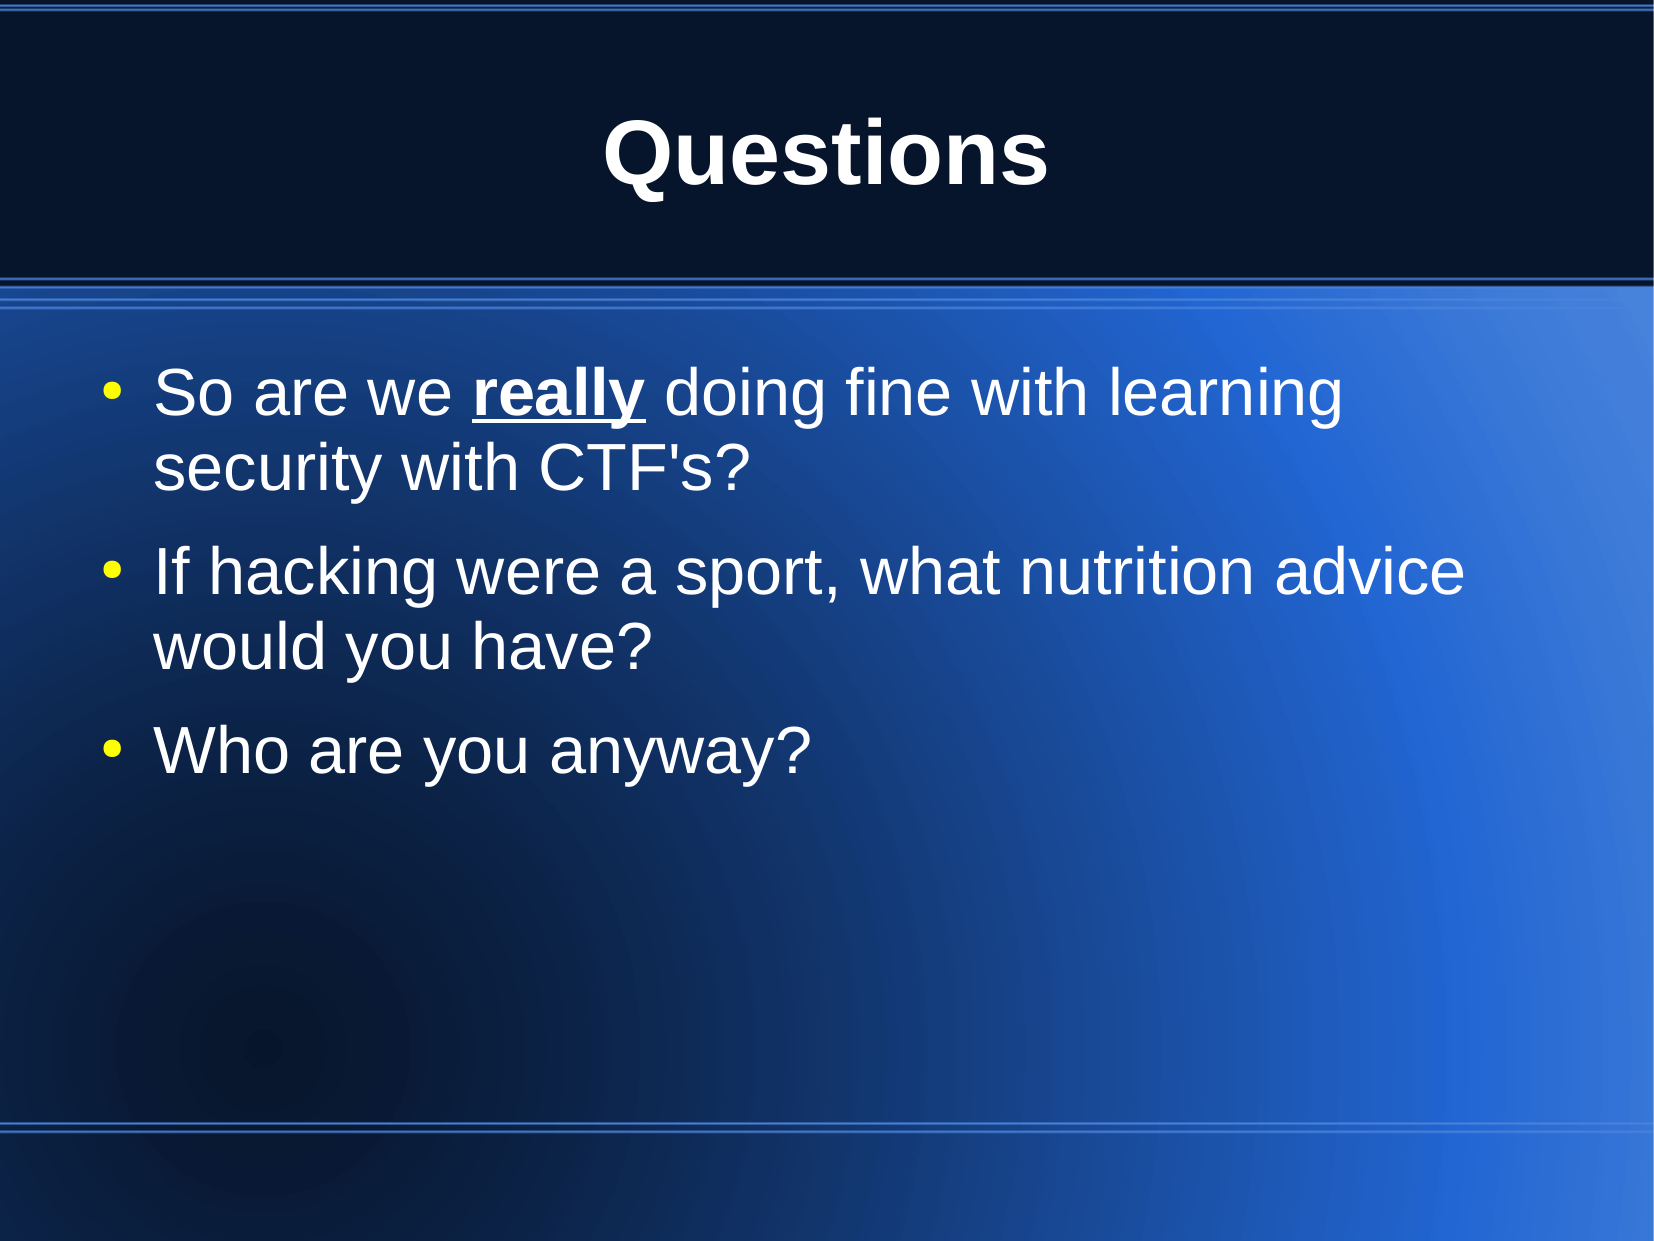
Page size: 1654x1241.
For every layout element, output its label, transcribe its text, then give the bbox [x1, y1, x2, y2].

title Questions [82, 49, 1571, 257]
list So are we really doing fine with learning security with CTF's? If hacking were a sport, what nutrition advice would you have? Who are you anyway? [82, 355, 1571, 1058]
picture [0, 0, 1654, 1241]
